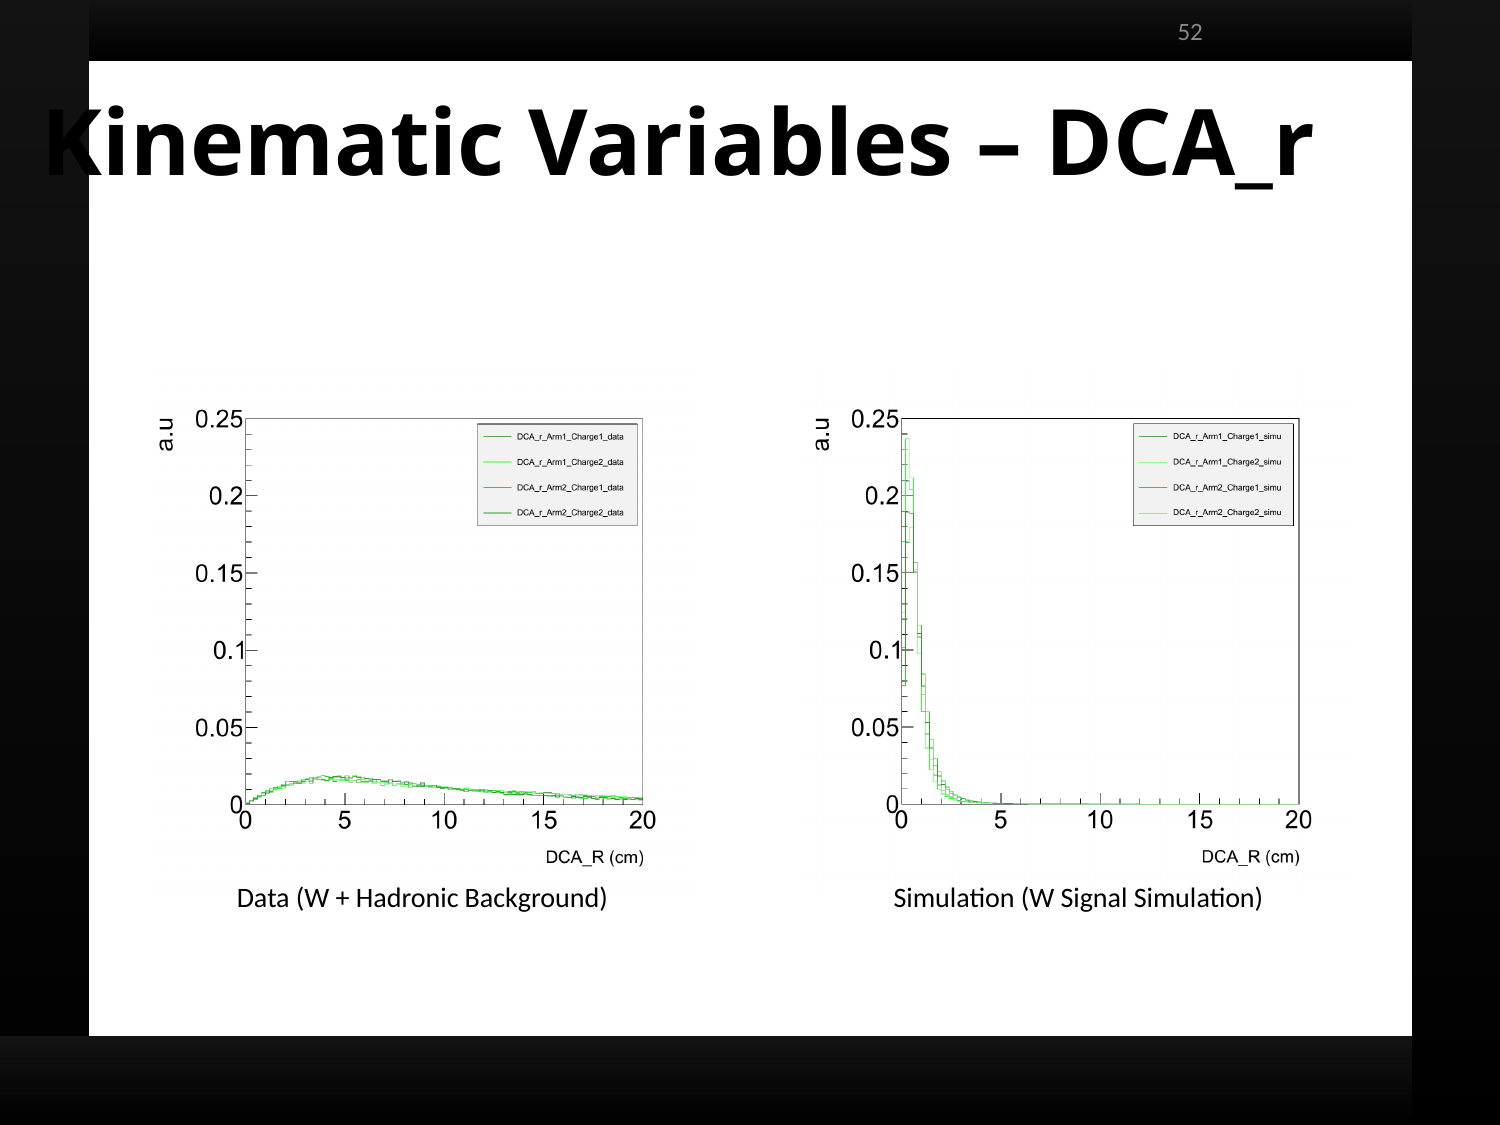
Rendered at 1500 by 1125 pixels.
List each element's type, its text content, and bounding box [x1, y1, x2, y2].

picture [146, 365, 698, 901]
title Kinematic Variables – DCA_r [26, 71, 1482, 222]
text_box Simulation (W Signal Simulation) [878, 871, 1286, 922]
slide_number 52 [1162, 0, 1500, 61]
picture [802, 365, 1354, 901]
text_box Data (W + Hadronic Background) [221, 871, 630, 921]
